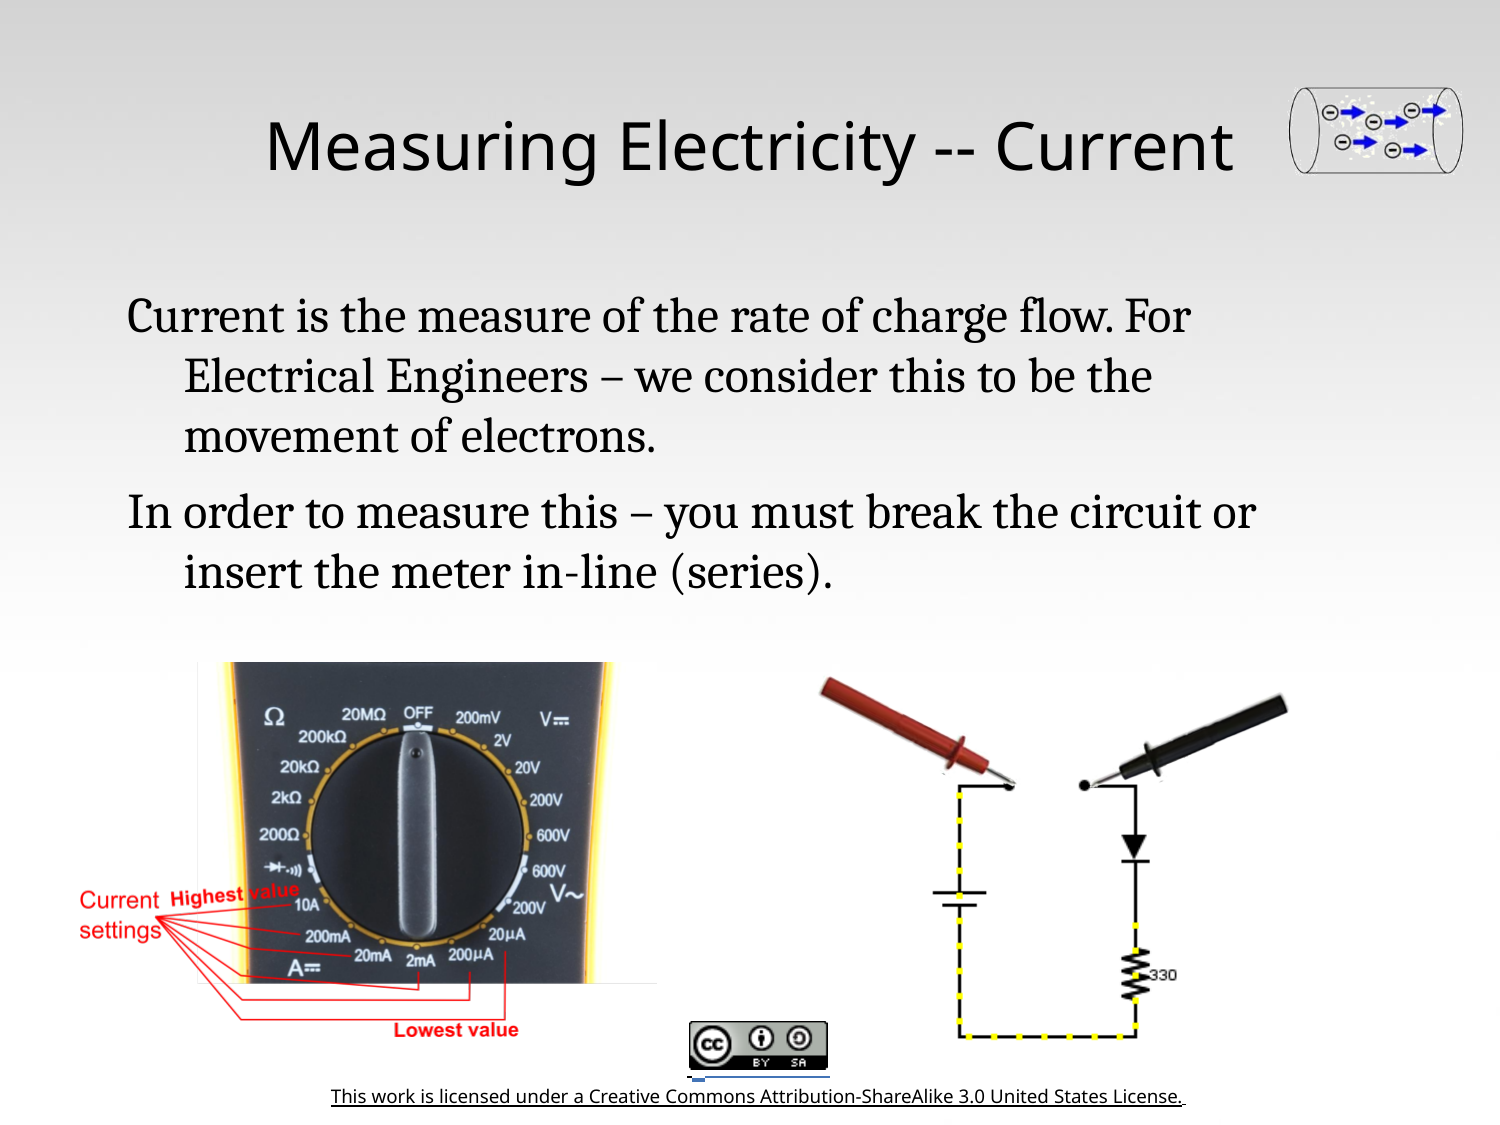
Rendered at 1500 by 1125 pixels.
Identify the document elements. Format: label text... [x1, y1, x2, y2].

title Measuring Electricity -- Current [112, 50, 1388, 238]
picture [0, 0, 1500, 1125]
list Current is the measure of the rate of charge flow. For Electrical Engineers – we consider this to be the movement of electrons. In order to measure this – you must break the circuit or insert the meter in-line (series). [112, 275, 1388, 1000]
